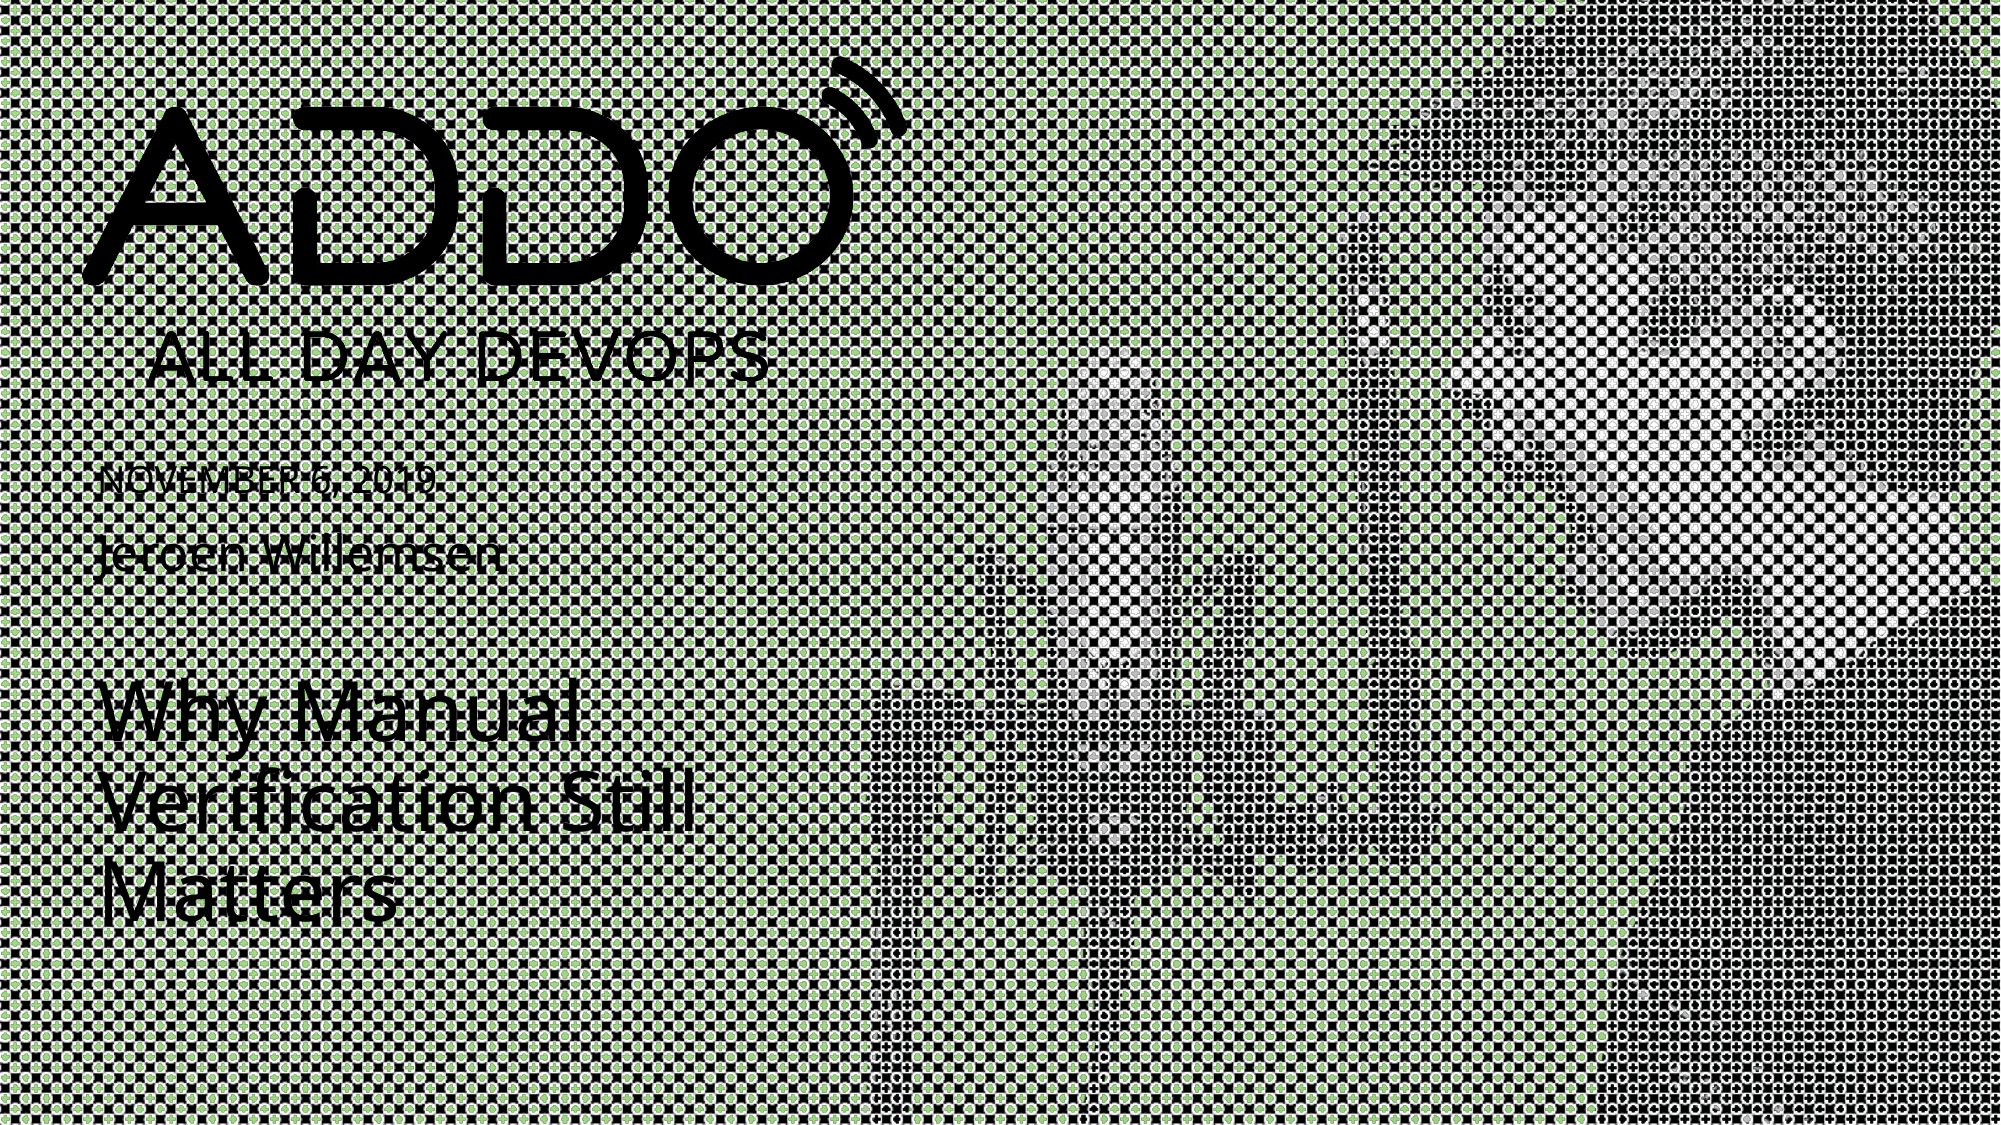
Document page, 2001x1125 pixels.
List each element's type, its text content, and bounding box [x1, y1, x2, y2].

list Jeroen Willemsen [82, 520, 966, 604]
list Why Manual Verification Still Matters [82, 662, 907, 1125]
picture [0, 0, 2001, 1125]
